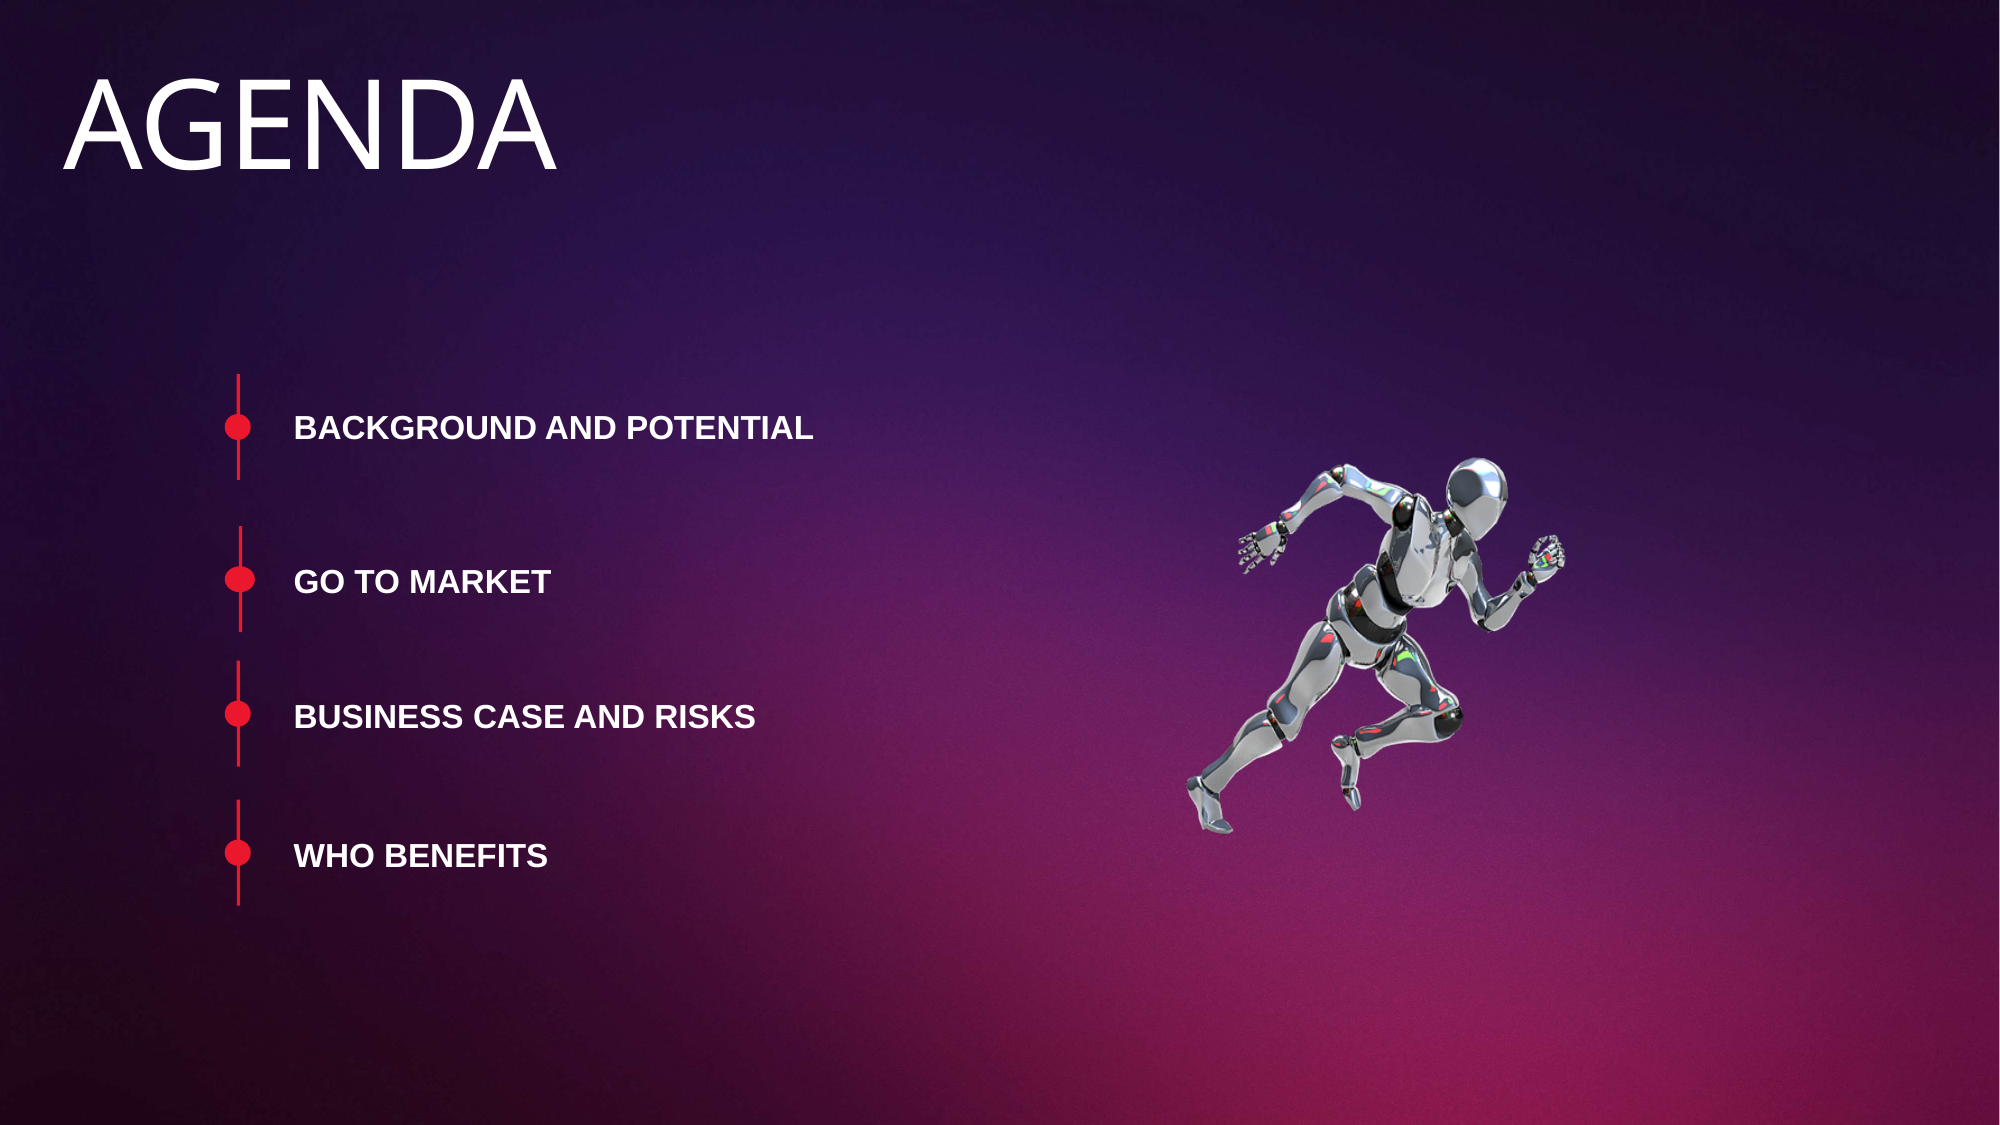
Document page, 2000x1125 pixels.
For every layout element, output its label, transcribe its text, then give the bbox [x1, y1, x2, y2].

text_box GO TO MARKET [293, 559, 859, 640]
title AGENDA [64, 61, 1773, 290]
text_box BUSINESS CASE AND RISKS [293, 695, 859, 736]
text_box [225, 701, 250, 726]
text_box BACKGROUND AND POTENTIAL [293, 406, 859, 447]
text_box WHO BENEFITS [293, 834, 859, 875]
text_box [225, 567, 254, 592]
text_box [225, 840, 250, 865]
picture [0, 0, 2000, 1125]
text_box [225, 415, 250, 439]
